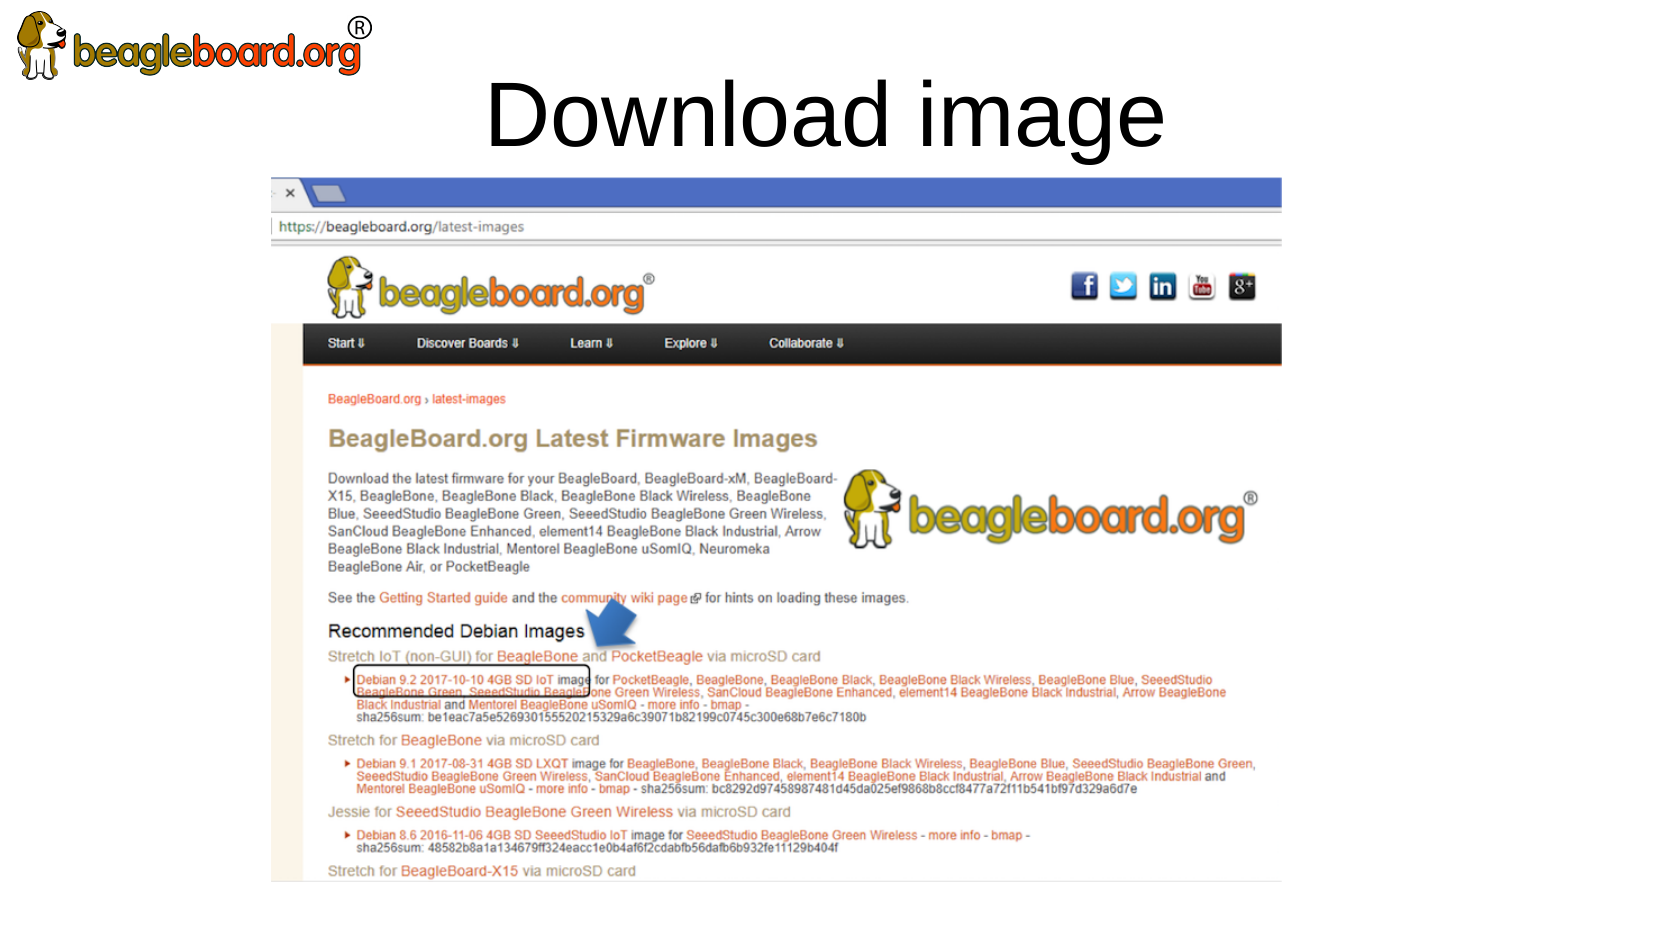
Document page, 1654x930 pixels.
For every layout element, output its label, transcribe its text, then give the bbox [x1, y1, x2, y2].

picture [271, 177, 1282, 882]
picture [17, 11, 372, 80]
title Download image [82, 37, 1571, 193]
